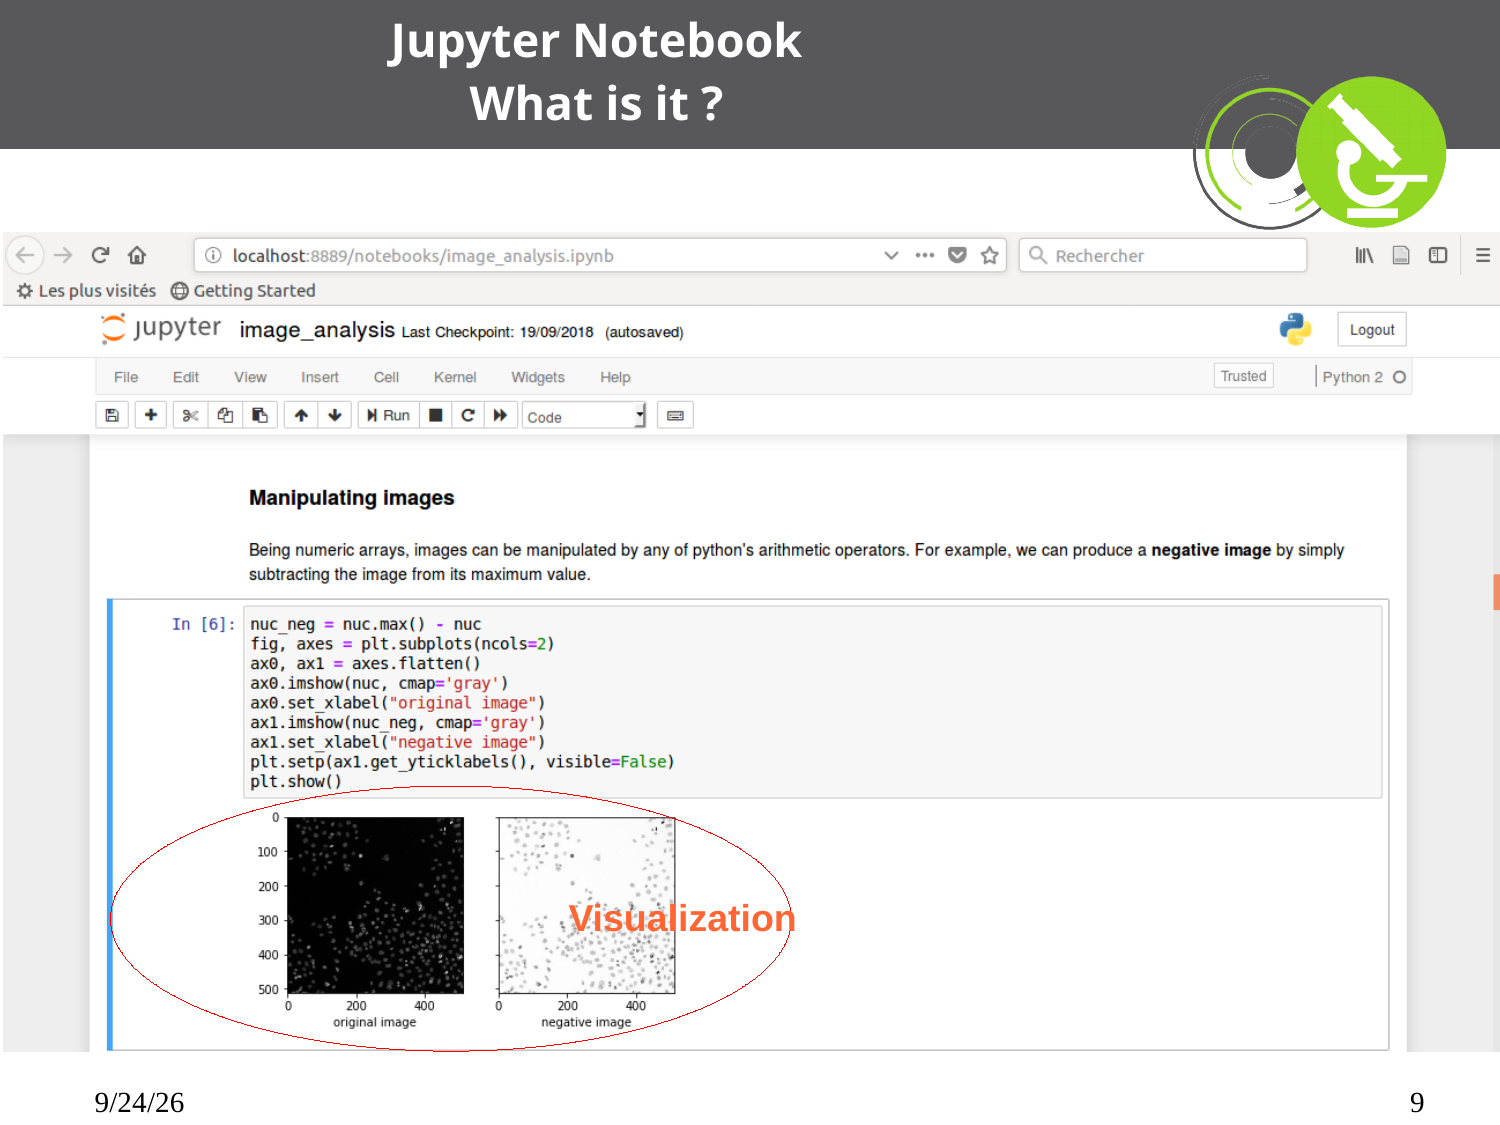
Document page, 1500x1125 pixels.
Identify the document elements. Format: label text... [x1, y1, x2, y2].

picture [3, 69, 1500, 1052]
text_box Visualization [110, 786, 791, 1052]
title Jupyter Notebook What is it ? [0, 0, 1193, 142]
